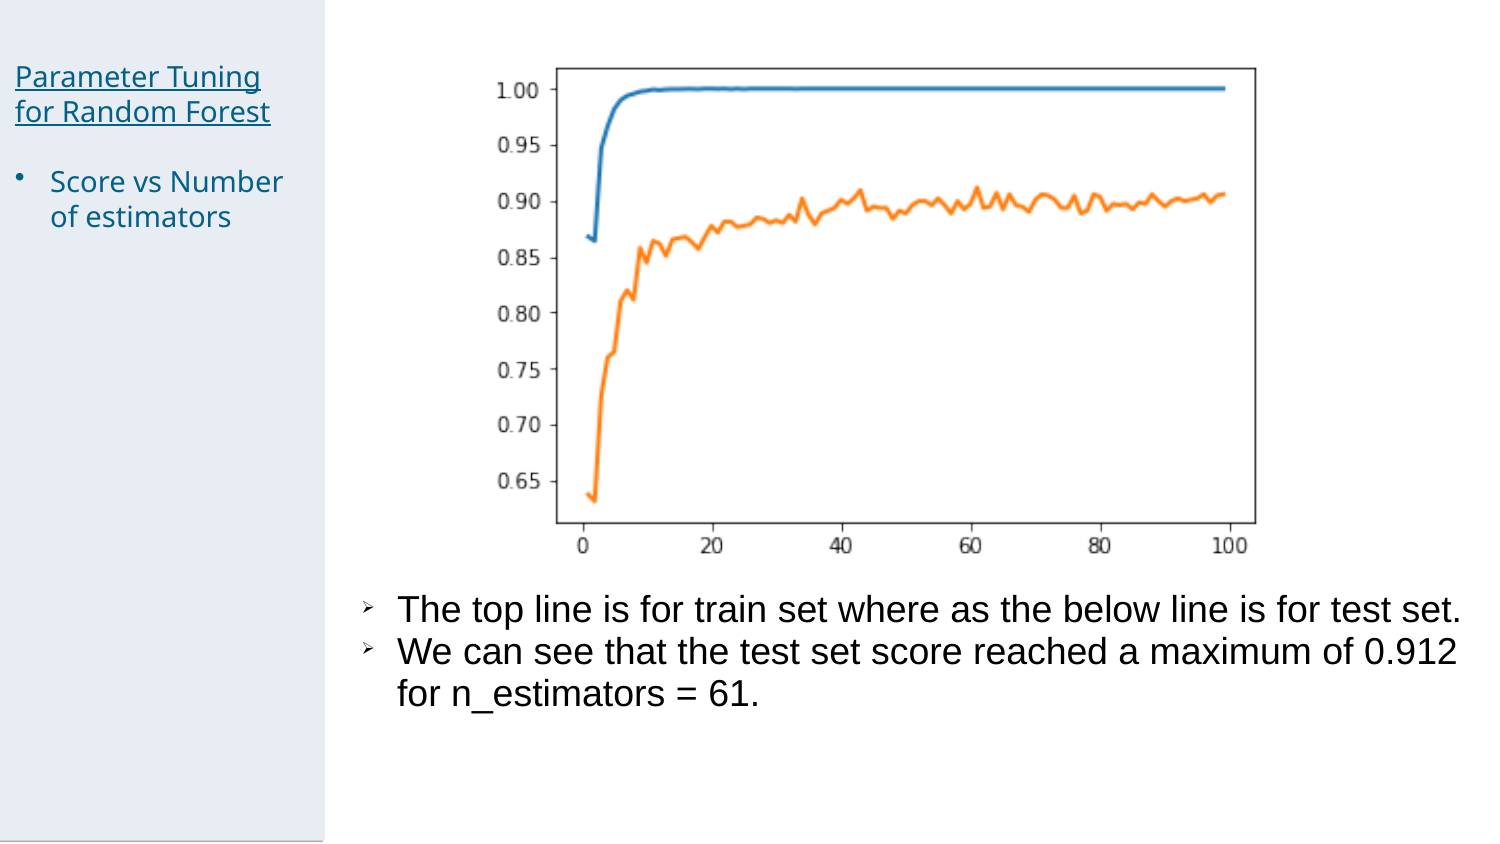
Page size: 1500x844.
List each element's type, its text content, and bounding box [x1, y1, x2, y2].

text_box Parameter Tuning for Random Forest Score vs Number of estimators [0, 50, 319, 276]
picture [481, 47, 1276, 573]
text_box [0, 0, 325, 841]
text_box The top line is for train set where as the below line is for test set. We can see that the test set score reached a maximum of 0.912 for n_estimators = 61. [346, 580, 1478, 722]
